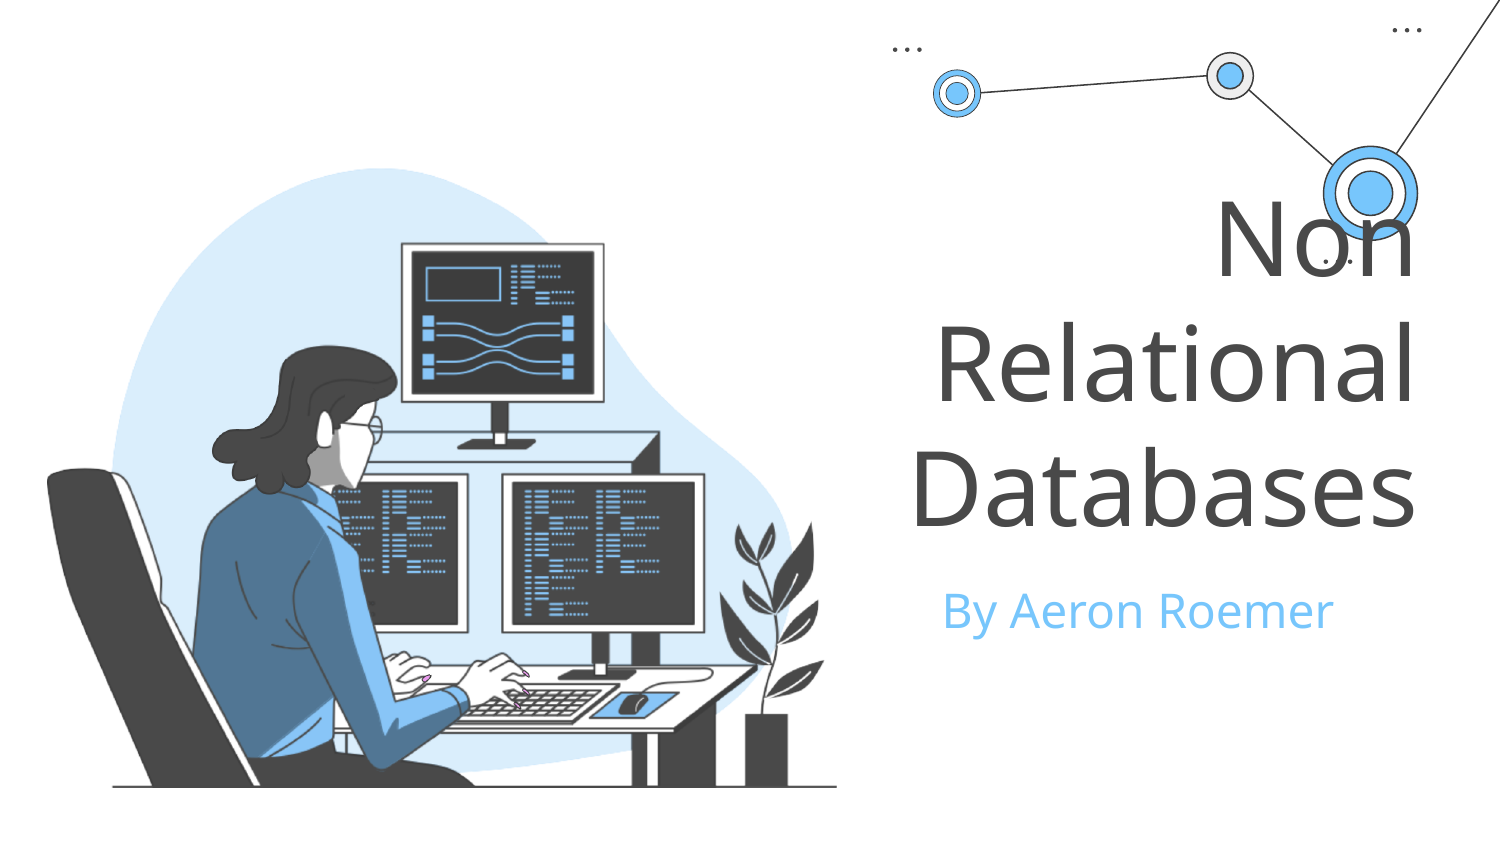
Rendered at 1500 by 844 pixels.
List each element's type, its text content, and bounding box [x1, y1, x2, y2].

picture [36, 155, 863, 812]
subtitle By Aeron Roemer [814, 565, 1351, 713]
title Non Relational Databases [712, 165, 1434, 563]
